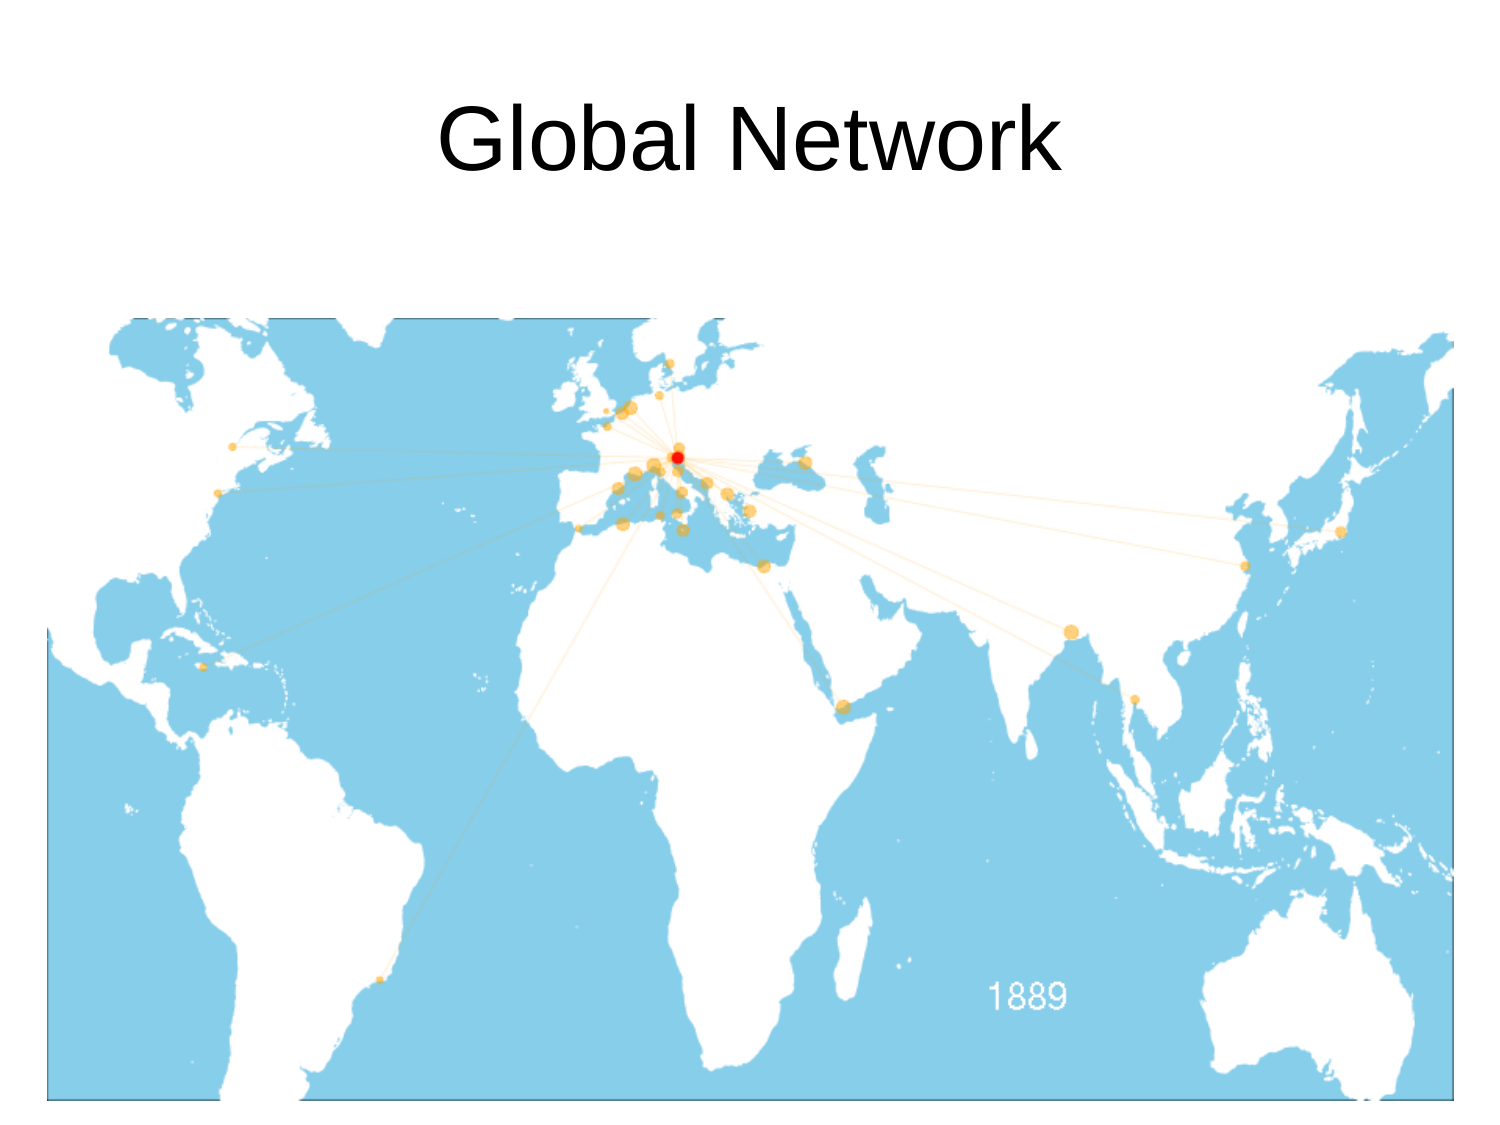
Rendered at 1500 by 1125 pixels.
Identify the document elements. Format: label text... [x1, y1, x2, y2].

picture [47, 318, 1454, 1101]
title Global Network [75, 44, 1425, 233]
